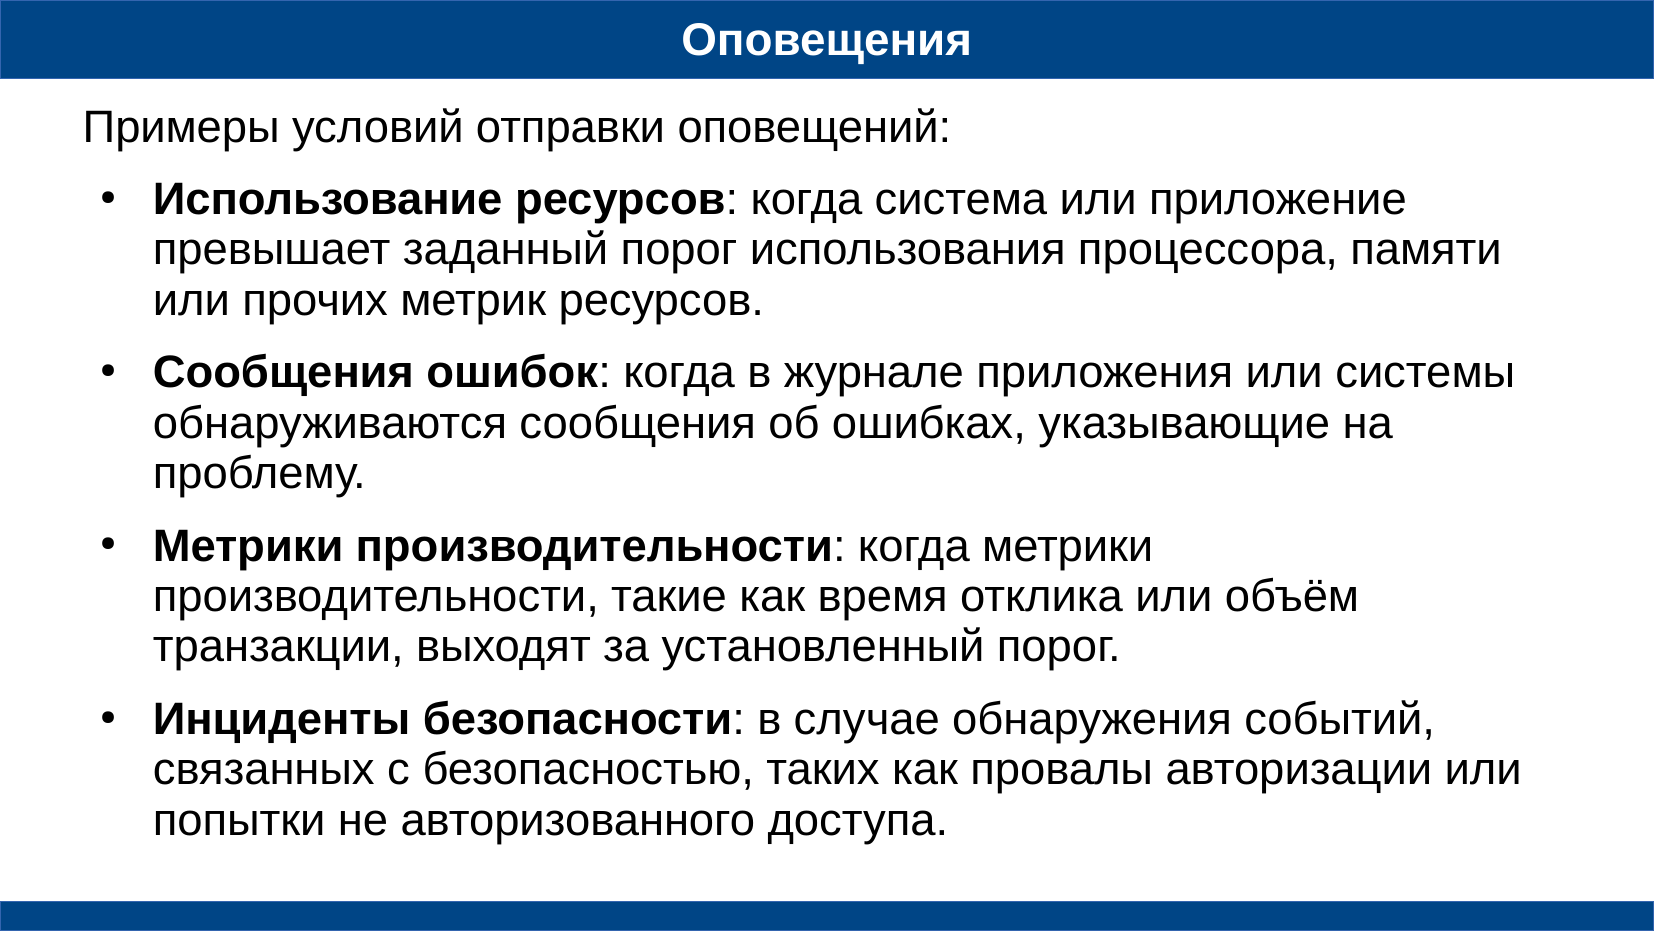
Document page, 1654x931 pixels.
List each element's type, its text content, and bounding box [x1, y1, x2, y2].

title Оповещения [0, 0, 1654, 79]
list Примеры условий отправки оповещений: Использование ресурсов: когда система или приложение превышает заданный порог использования процессора, памяти или прочих метрик ресурсов. Сообщения ошибок: когда в журнале приложения или системы обнаруживаются сообщения об ошибках, указывающие на проблему. Метрики производительности: когда метрики производительности, такие как время отклика или объём транзакции, выходят за установленный порог. Инциденты безопасности: в случае обнаружения событий, связанных с безопасностью, таких как провалы авторизации или попытки не авторизованного доступа. [82, 101, 1571, 856]
